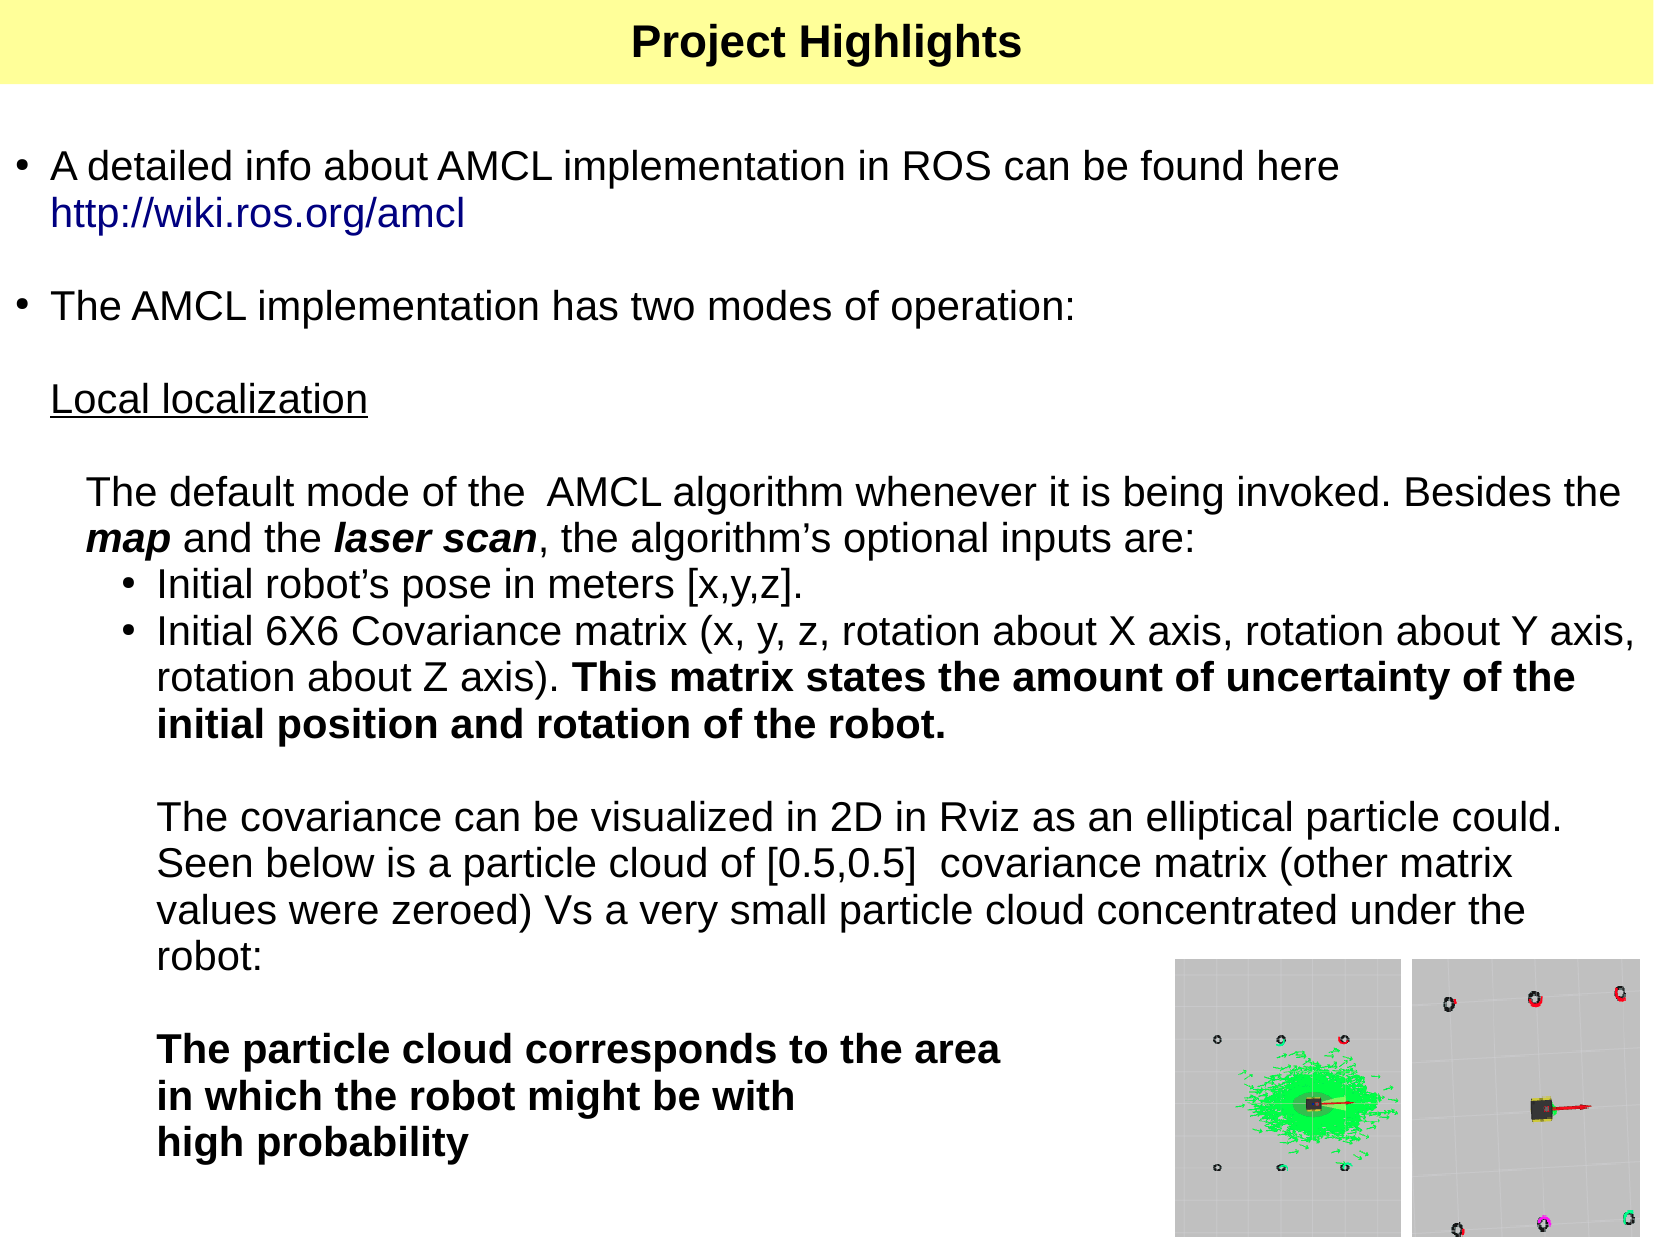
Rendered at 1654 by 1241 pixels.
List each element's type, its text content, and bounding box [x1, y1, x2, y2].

title Project Highlights [0, 0, 1654, 85]
picture [1412, 959, 1640, 1237]
picture [1175, 959, 1401, 1237]
text_box A detailed info about AMCL implementation in ROS can be found here http://wiki.ros.org/amcl The AMCL implementation has two modes of operation: Local localization The default mode of the AMCL algorithm whenever it is being invoked. Besides the map and the laser scan, the algorithm’s optional inputs are: Initial robot’s pose in meters [x,y,z]. Initial 6X6 Covariance matrix (x, y, z, rotation about X axis, rotation about Y axis, rotation about Z axis). This matrix states the amount of uncertainty of the initial position and rotation of the robot. The covariance can be visualized in 2D in Rviz as an elliptical particle could. Seen below is a particle cloud of [0.5,0.5] covariance matrix (other matrix values were zeroed) Vs a very small particle cloud concentrated under the robot: The particle cloud corresponds to the area in which the robot might be with high probability [0, 89, 1654, 1241]
